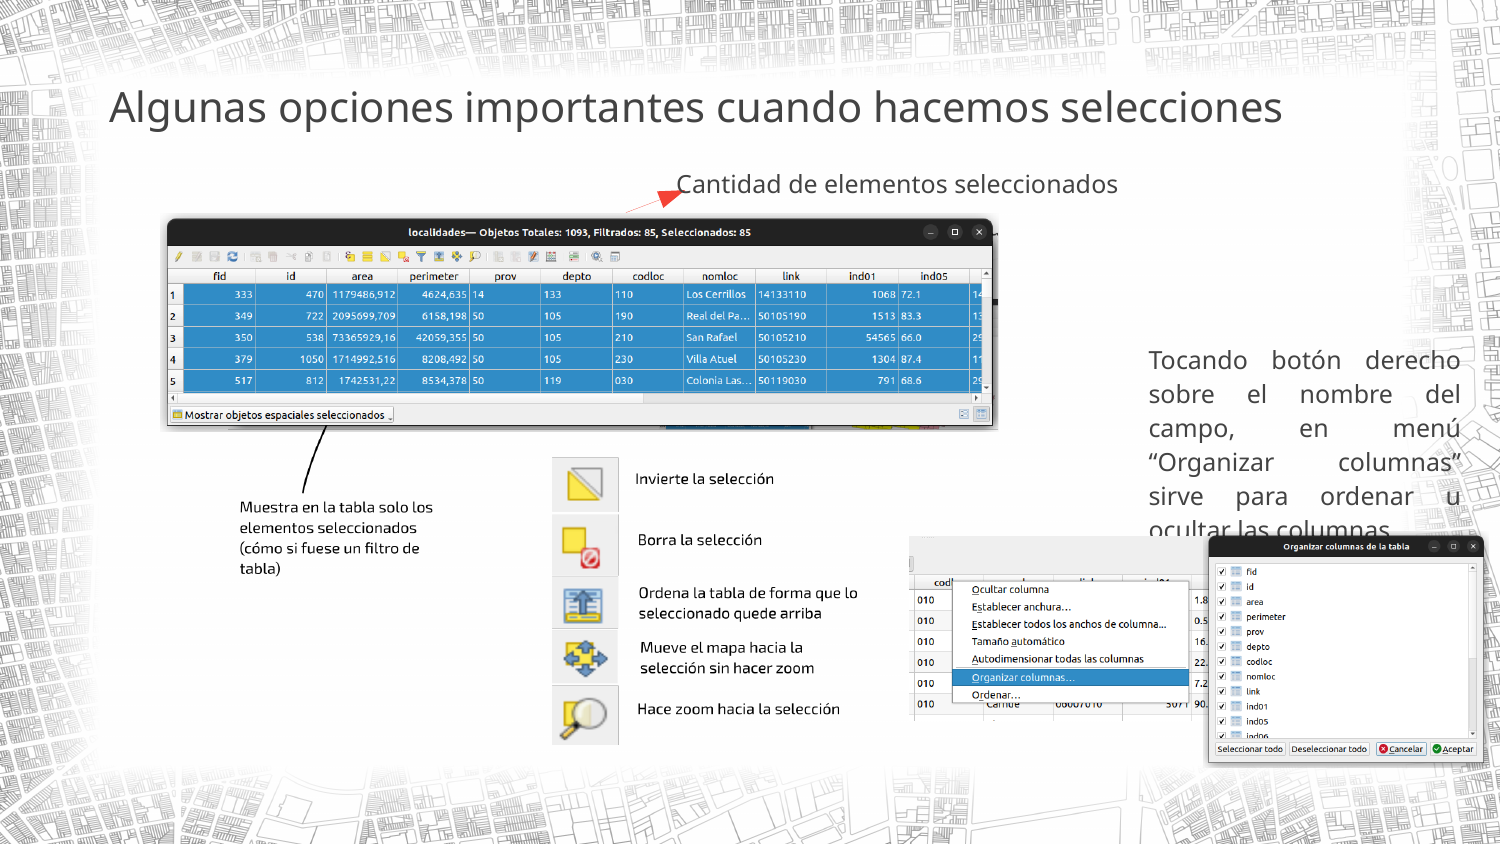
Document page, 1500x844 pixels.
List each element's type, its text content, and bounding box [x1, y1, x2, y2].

picture [0, 0, 1500, 844]
text_box Algunas opciones importantes cuando hacemos selecciones [94, 70, 1449, 137]
text_box Tocando botón derecho sobre el nombre del campo, en menú “Organizar columnas” sirve para ordenar u ocultar las columnas [1133, 335, 1477, 536]
text_box Cantidad de elementos seleccionados [661, 159, 1205, 235]
